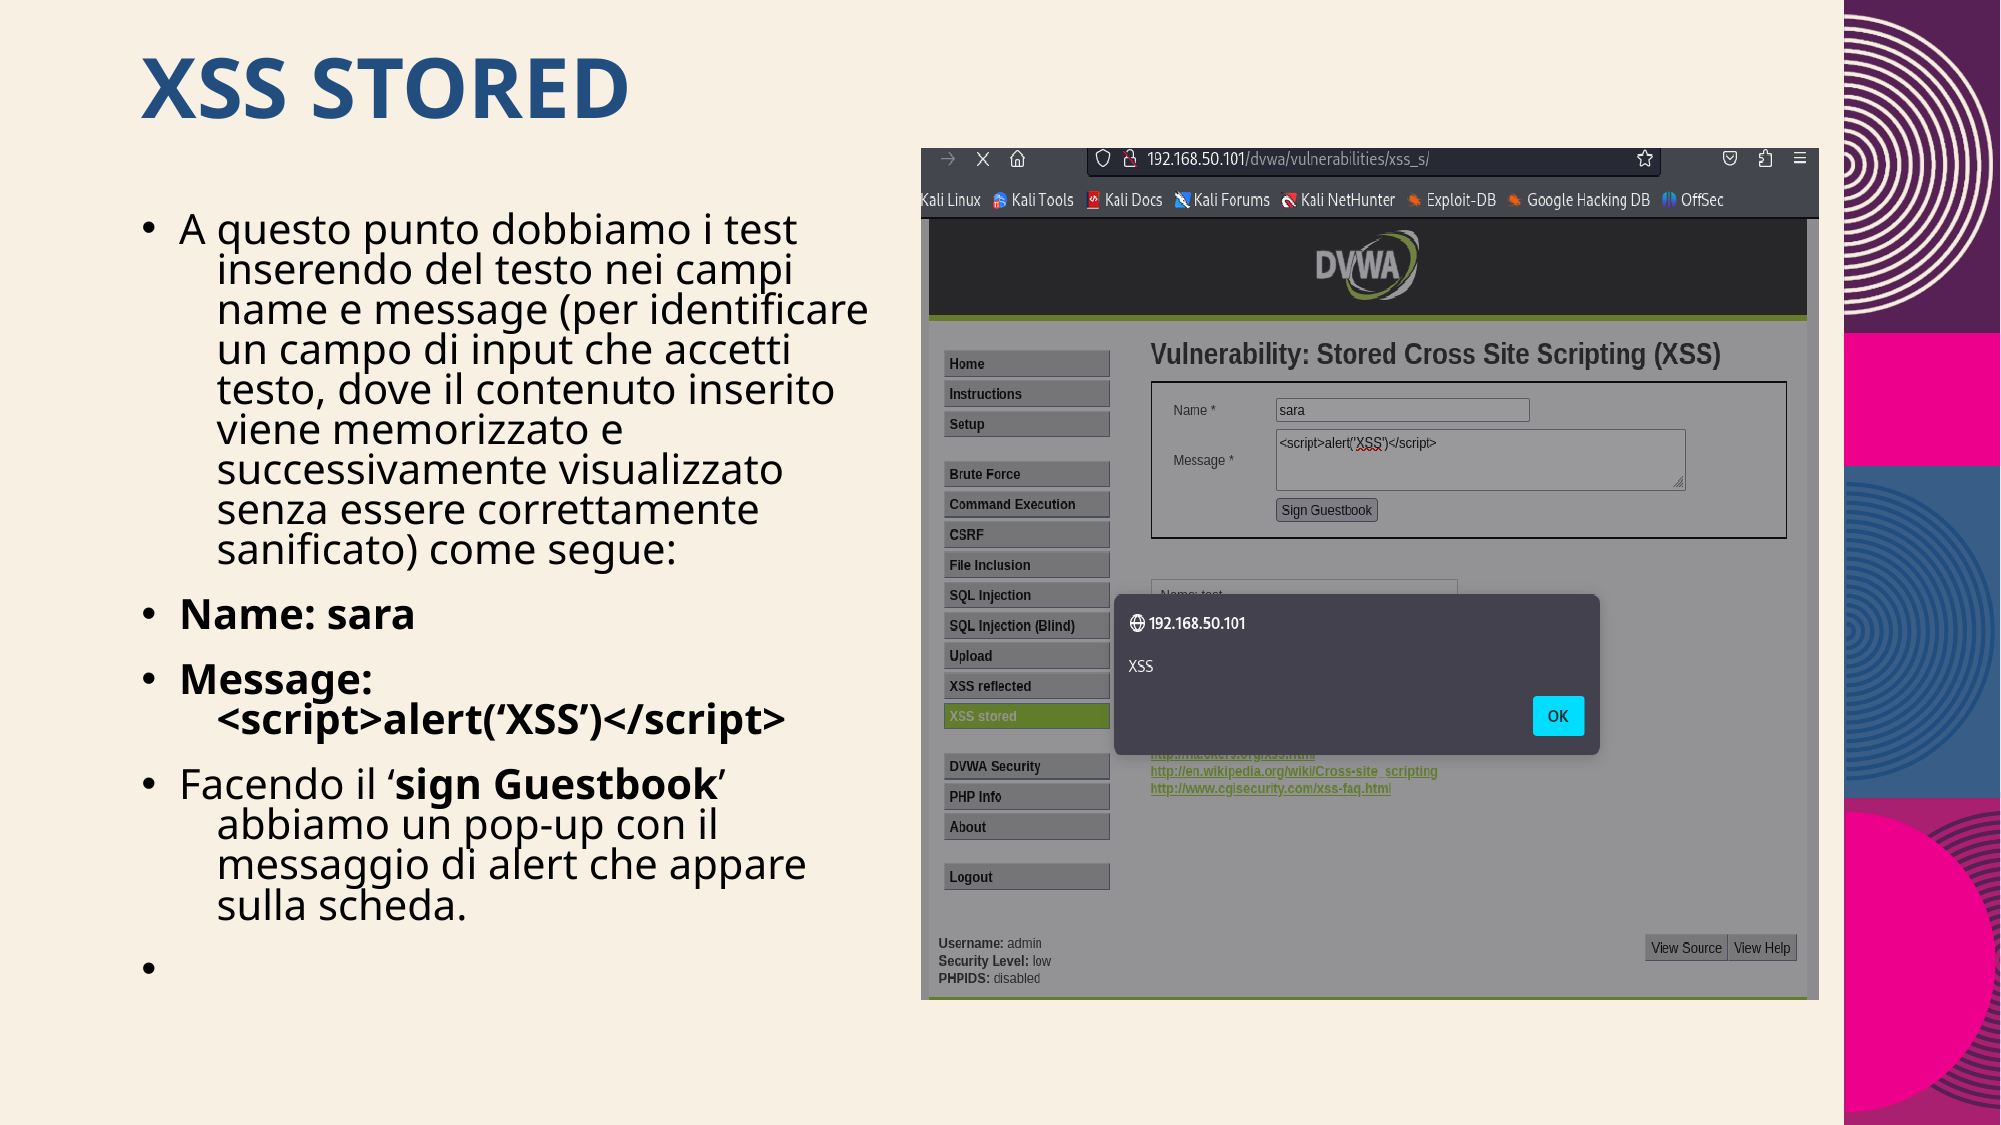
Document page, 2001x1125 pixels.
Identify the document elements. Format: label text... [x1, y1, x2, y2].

picture [921, 148, 1819, 1001]
title XSS STORED [126, 38, 1667, 149]
list A questo punto dobbiamo i test inserendo del testo nei campi name e message (per identificare un campo di input che accetti testo, dove il contenuto inserito viene memorizzato e successivamente visualizzato senza essere correttamente sanificato) come segue: Name: sara Message: <script>alert(‘XSS’)</script> Facendo il ‘sign Guestbook’ abbiamo un pop-up con il messaggio di alert che appare sulla scheda. [126, 204, 889, 1070]
